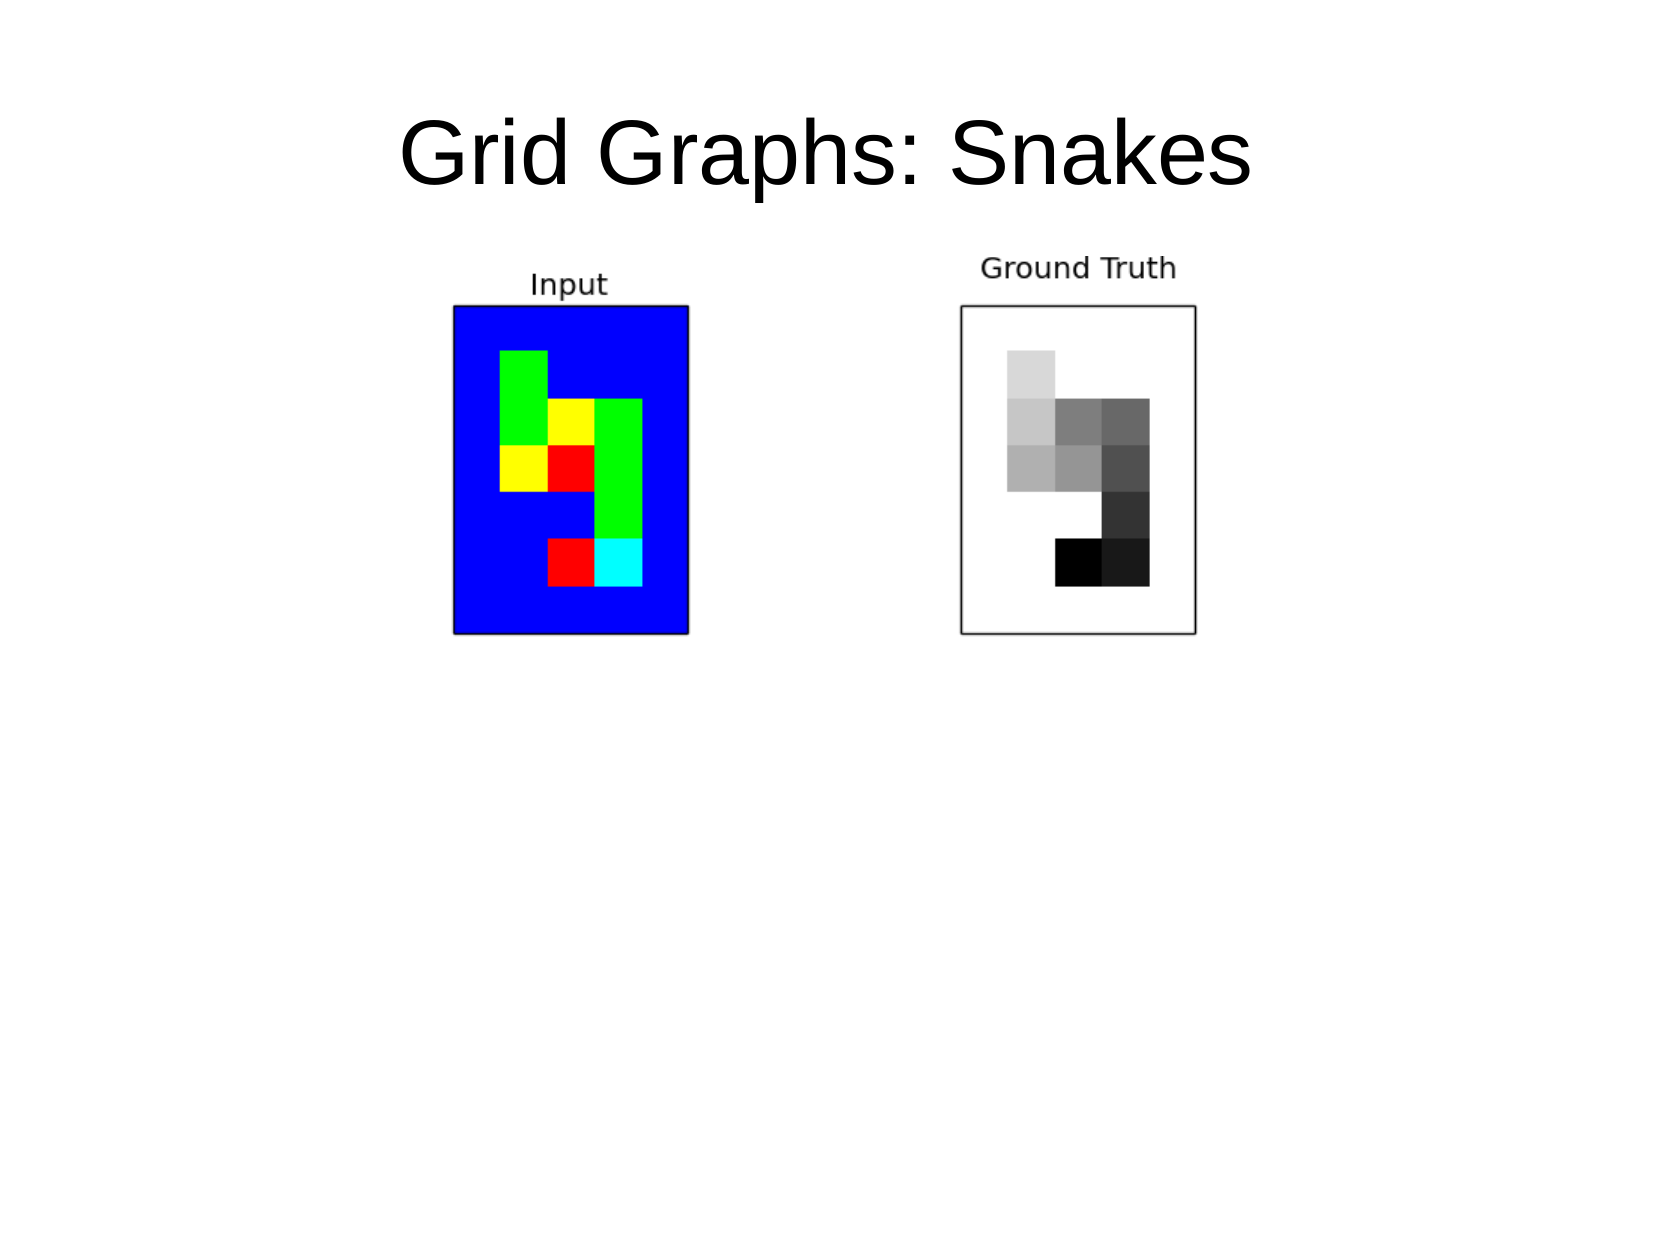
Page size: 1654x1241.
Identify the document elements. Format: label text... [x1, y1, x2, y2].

picture [443, 256, 1210, 644]
title Grid Graphs: Snakes [82, 49, 1571, 257]
